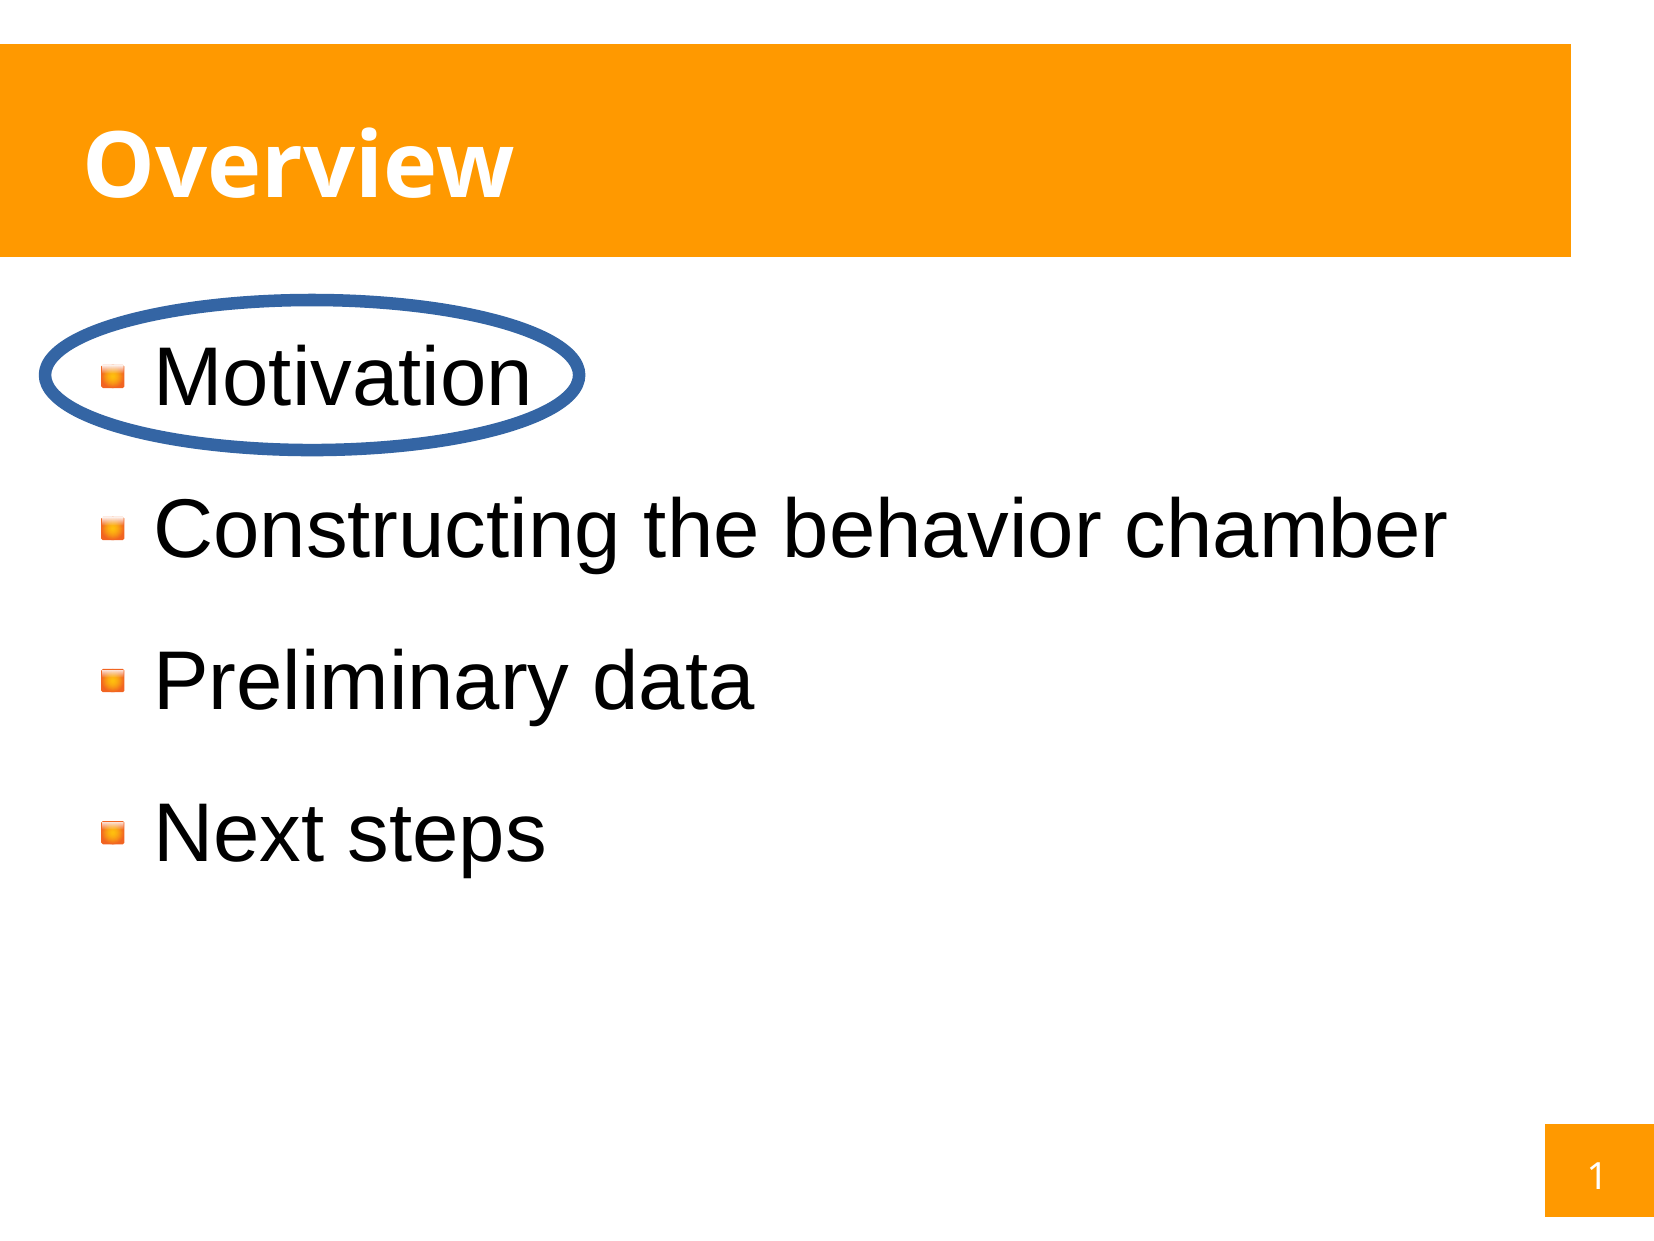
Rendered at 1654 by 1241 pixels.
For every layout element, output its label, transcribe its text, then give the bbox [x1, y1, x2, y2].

list Motivation Constructing the behavior chamber Preliminary data Next steps [82, 330, 572, 443]
text_box [1545, 1124, 1654, 1217]
text_box [0, 44, 1571, 257]
list Motivation Constructing the behavior chamber Preliminary data Next steps [82, 330, 1571, 1096]
title 1 [1563, 1148, 1609, 1194]
title Overview [82, 49, 1571, 257]
